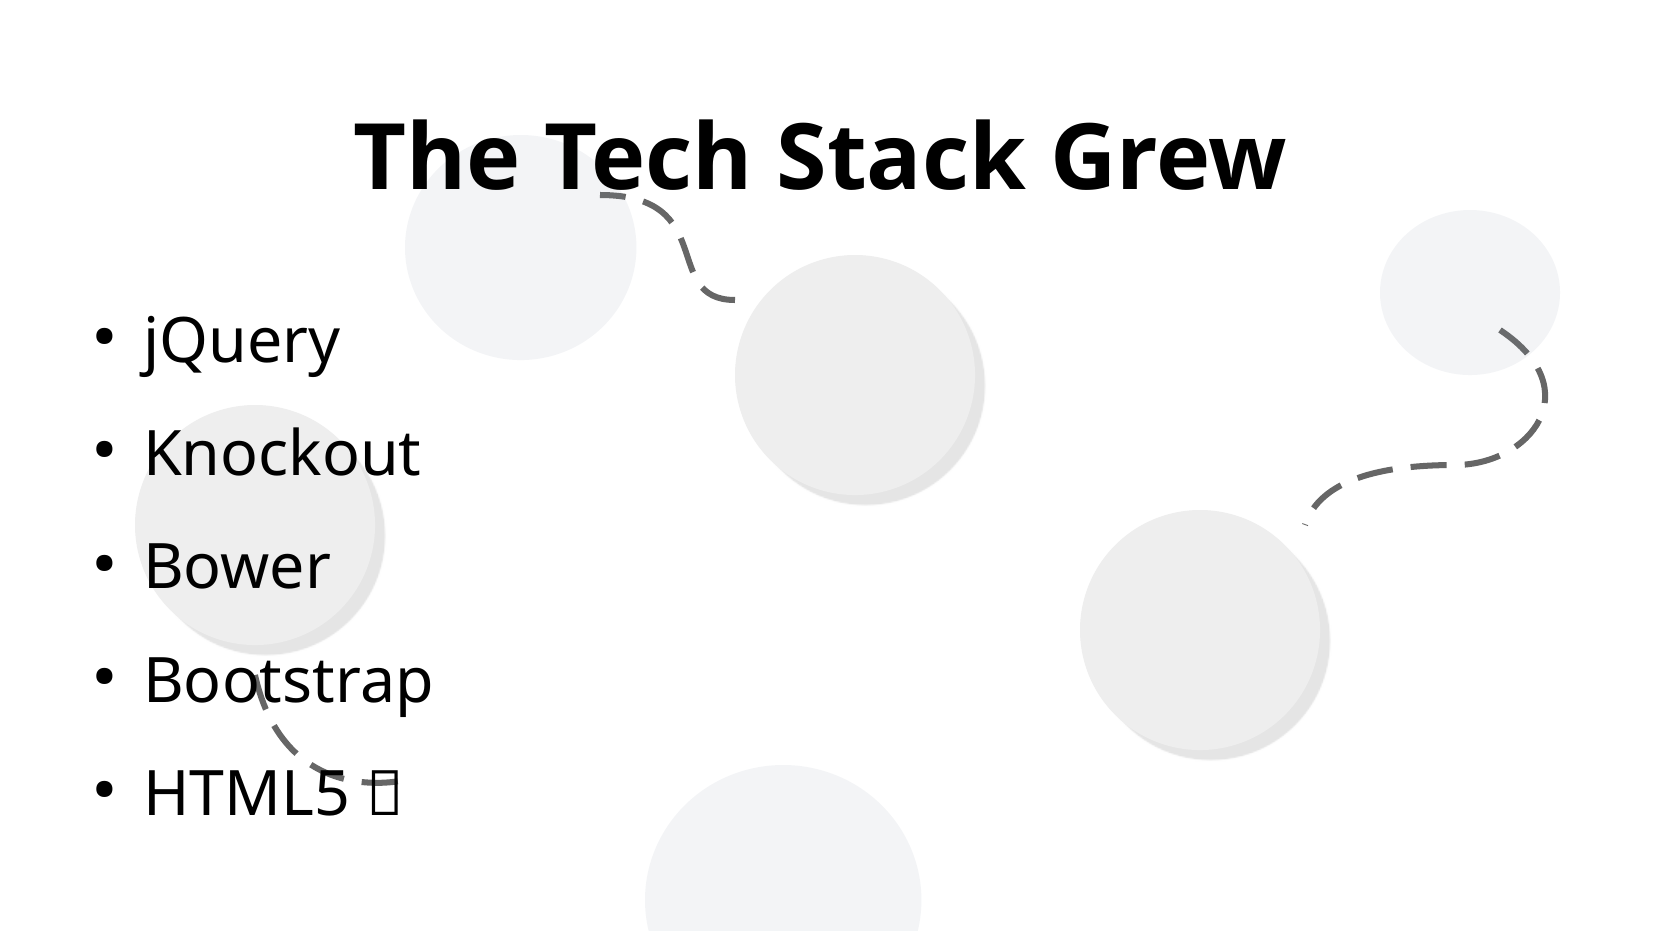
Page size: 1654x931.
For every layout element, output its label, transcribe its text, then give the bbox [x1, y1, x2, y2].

list jQuery Knockout Bower Bootstrap HTML5 🎉 [76, 295, 1565, 835]
title The Tech Stack Grew [76, 76, 1565, 233]
